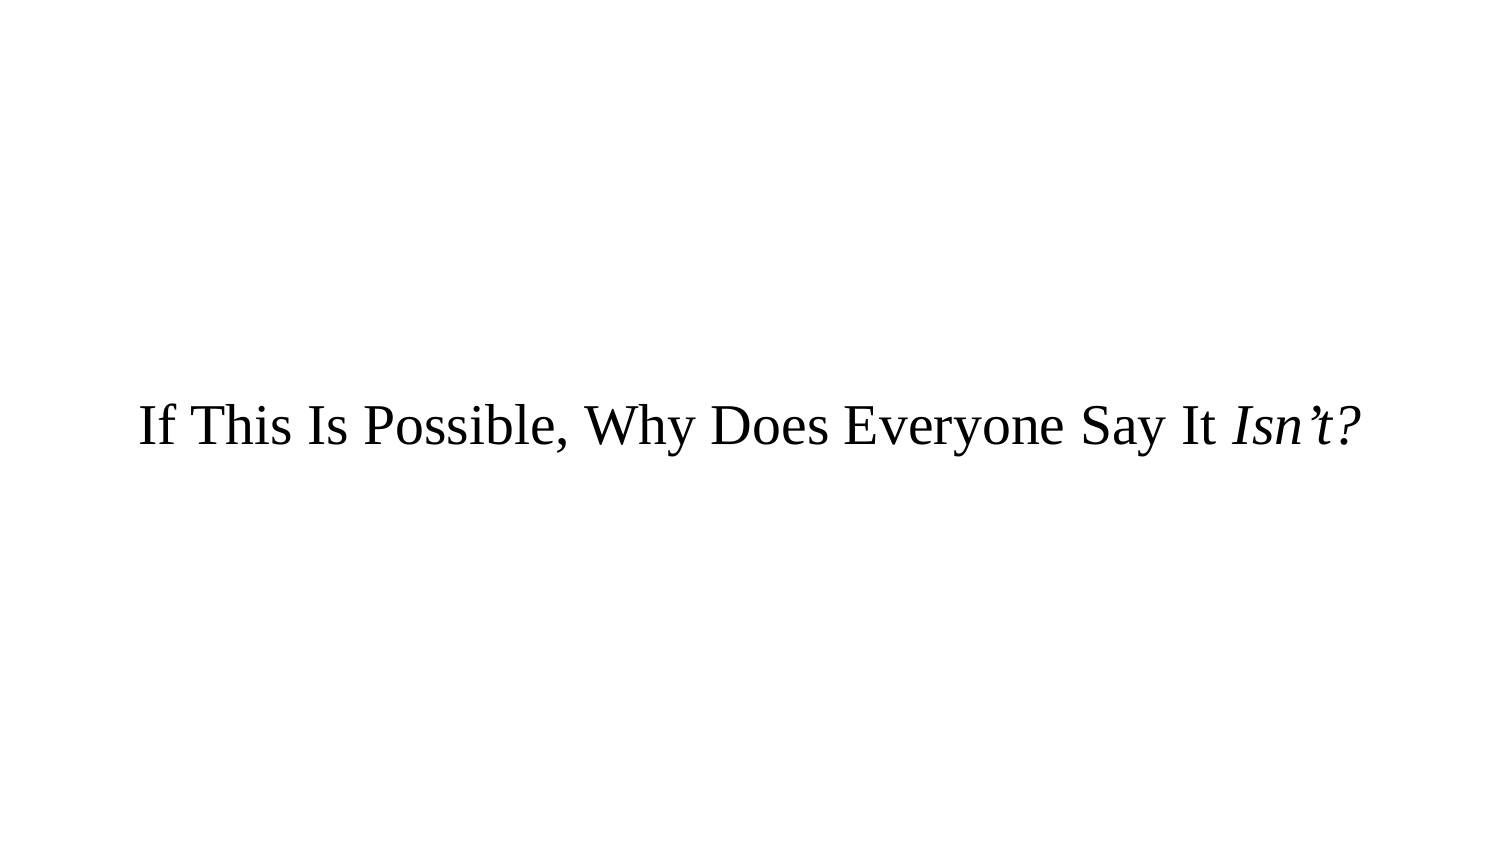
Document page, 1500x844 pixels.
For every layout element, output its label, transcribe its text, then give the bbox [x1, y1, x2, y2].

title If This Is Possible, Why Does Everyone Say It Isn’t? [51, 352, 1449, 491]
